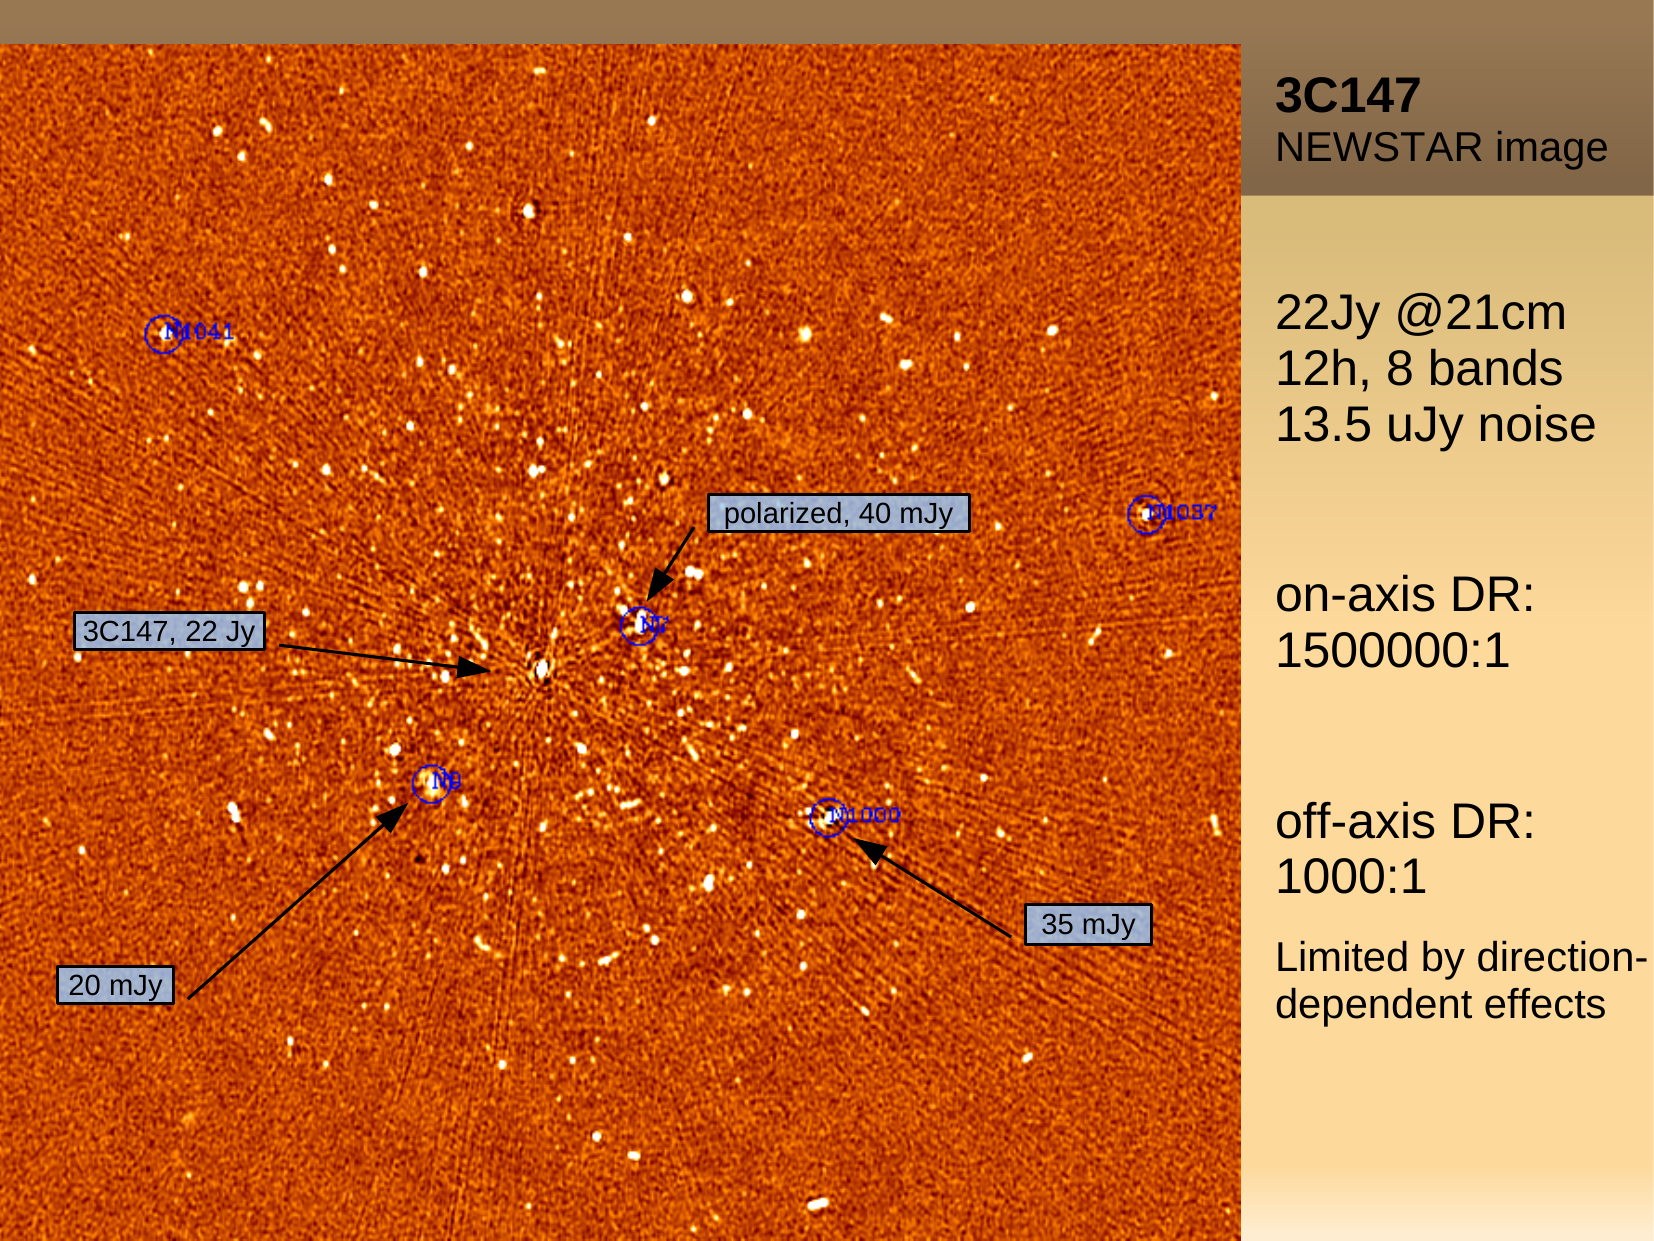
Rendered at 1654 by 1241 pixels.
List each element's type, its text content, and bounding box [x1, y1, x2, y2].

text_box 20 mJy [58, 966, 173, 1004]
text_box 3C147, 22 Jy [74, 613, 265, 650]
list 3C147 NEWSTAR image 22Jy @21cm 12h, 8 bands 13.5 uJy noise on-axis DR: 1500000:1 off-axis DR: 1000:1 Limited by direction-dependent effects [1275, 67, 1650, 1138]
text_box polarized, 40 mJy [709, 495, 969, 532]
text_box 35 mJy [1026, 904, 1152, 945]
picture [0, 0, 1654, 1241]
